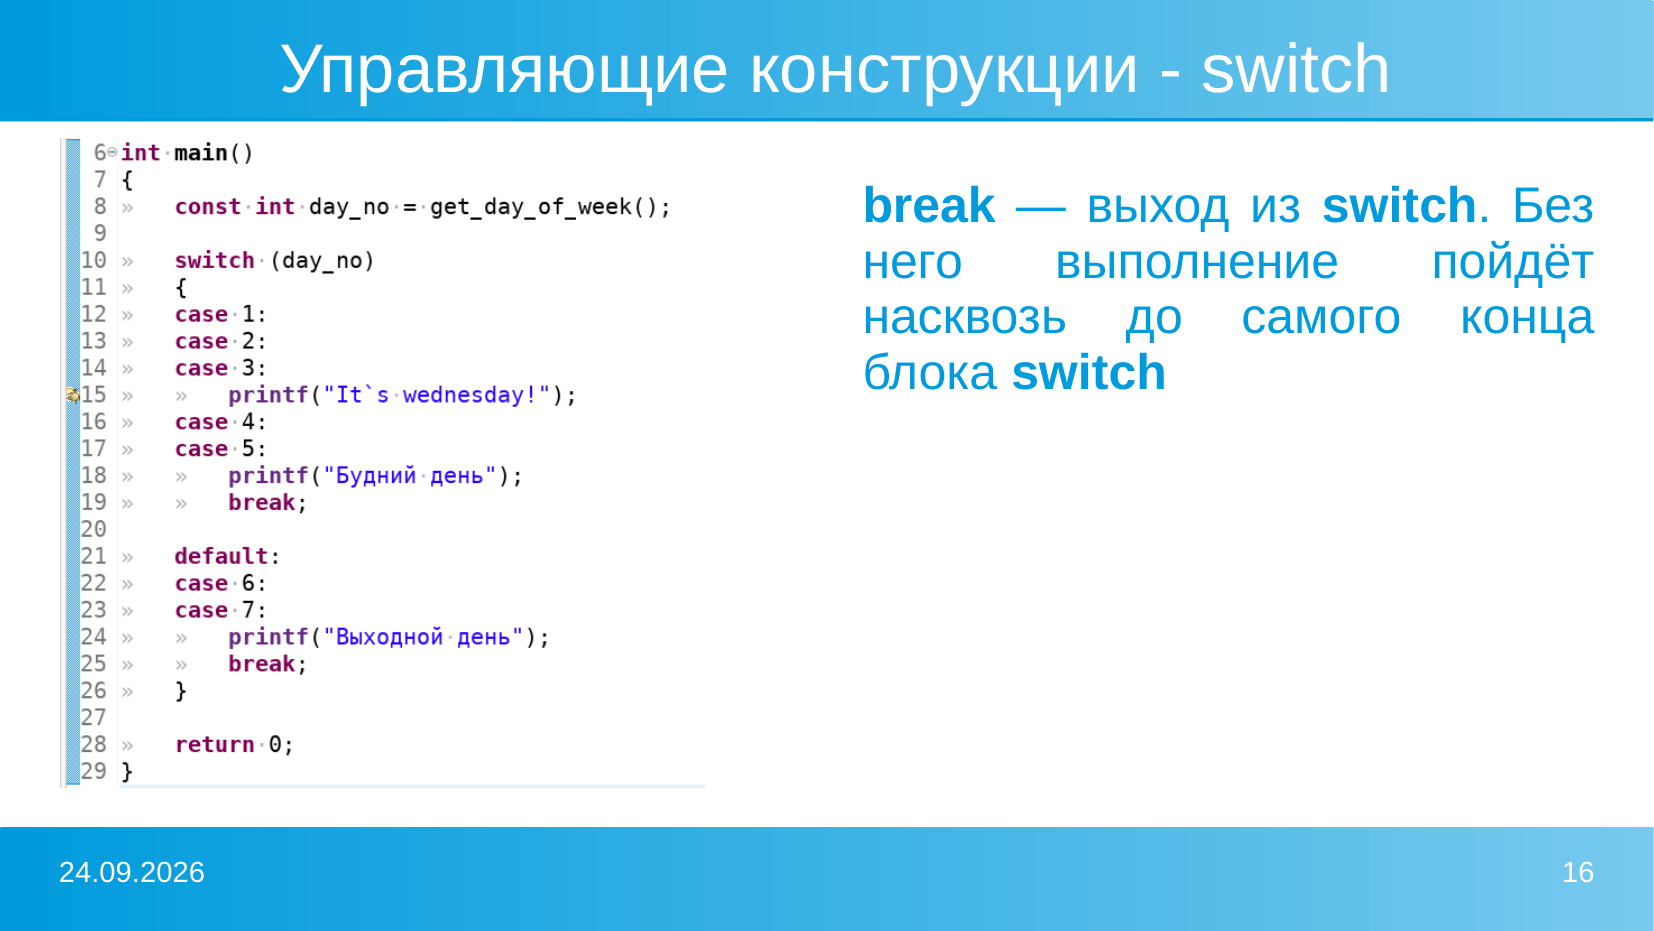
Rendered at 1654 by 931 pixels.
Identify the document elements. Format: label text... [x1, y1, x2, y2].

list break — выход из switch. Без него выполнение пойдёт насквозь до самого конца блока switch [862, 177, 1595, 751]
title Управляющие конструкции - switch [59, 29, 1595, 108]
picture [60, 138, 705, 788]
